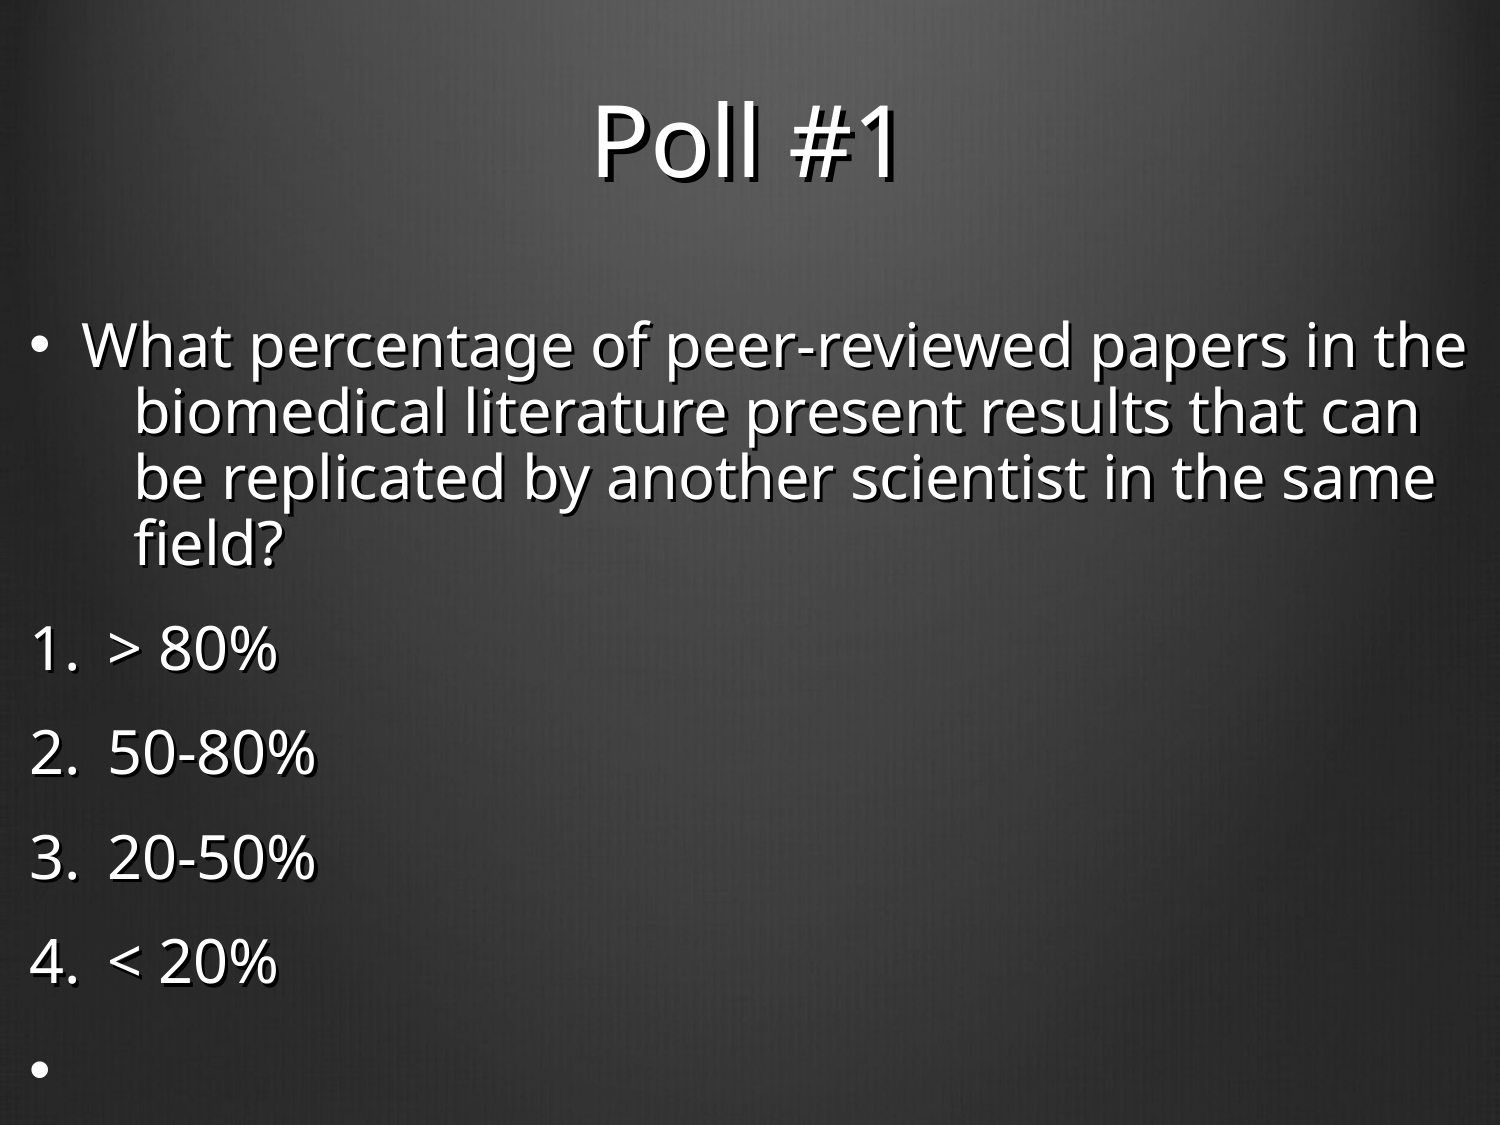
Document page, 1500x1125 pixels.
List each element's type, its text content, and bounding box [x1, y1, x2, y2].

list What percentage of peer-reviewed papers in the biomedical literature present results that can be replicated by another scientist in the same field? > 80% 50-80% 20-50% < 20% [14, 306, 1500, 1005]
title Poll #1 [112, 19, 1388, 255]
